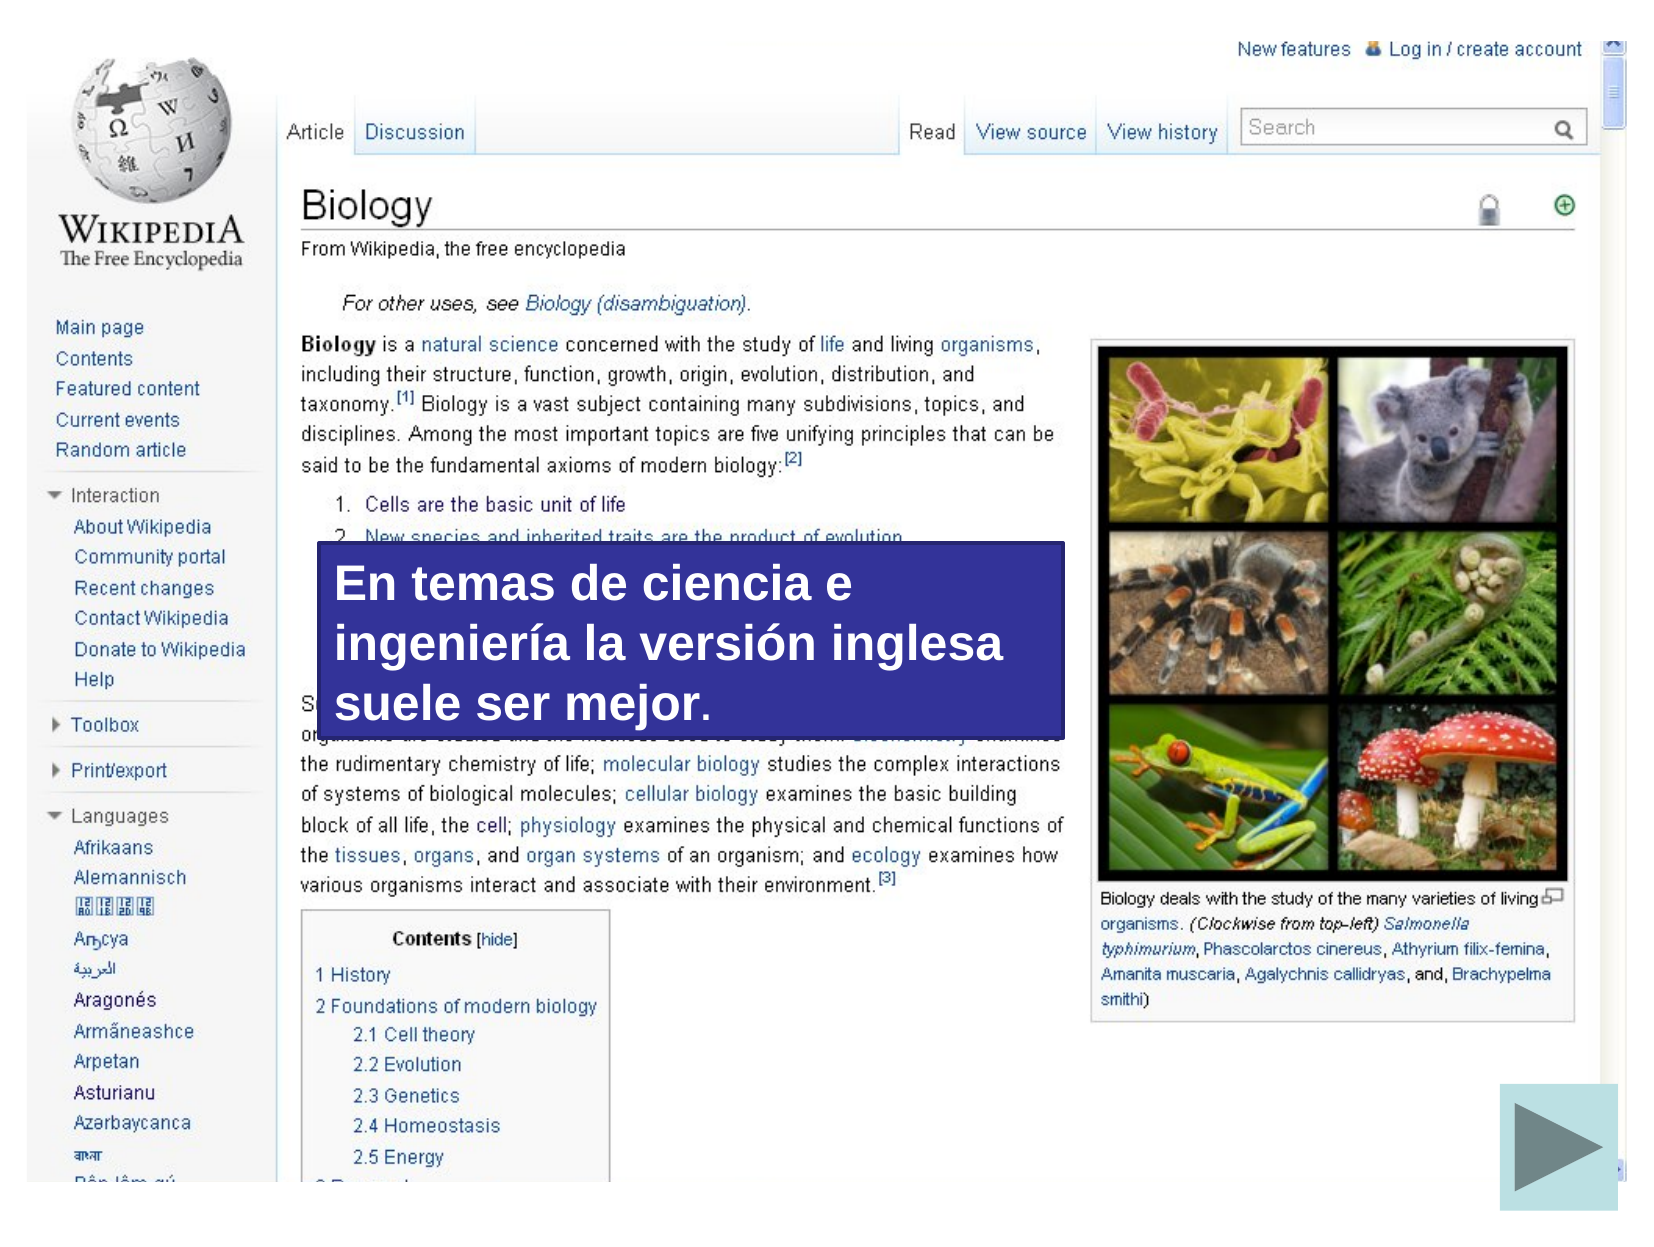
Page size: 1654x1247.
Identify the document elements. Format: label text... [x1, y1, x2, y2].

picture [26, 41, 1627, 1182]
text_box [1499, 1083, 1618, 1211]
text_box En temas de ciencia e ingeniería la versión inglesa suele ser mejor. [319, 543, 1063, 739]
